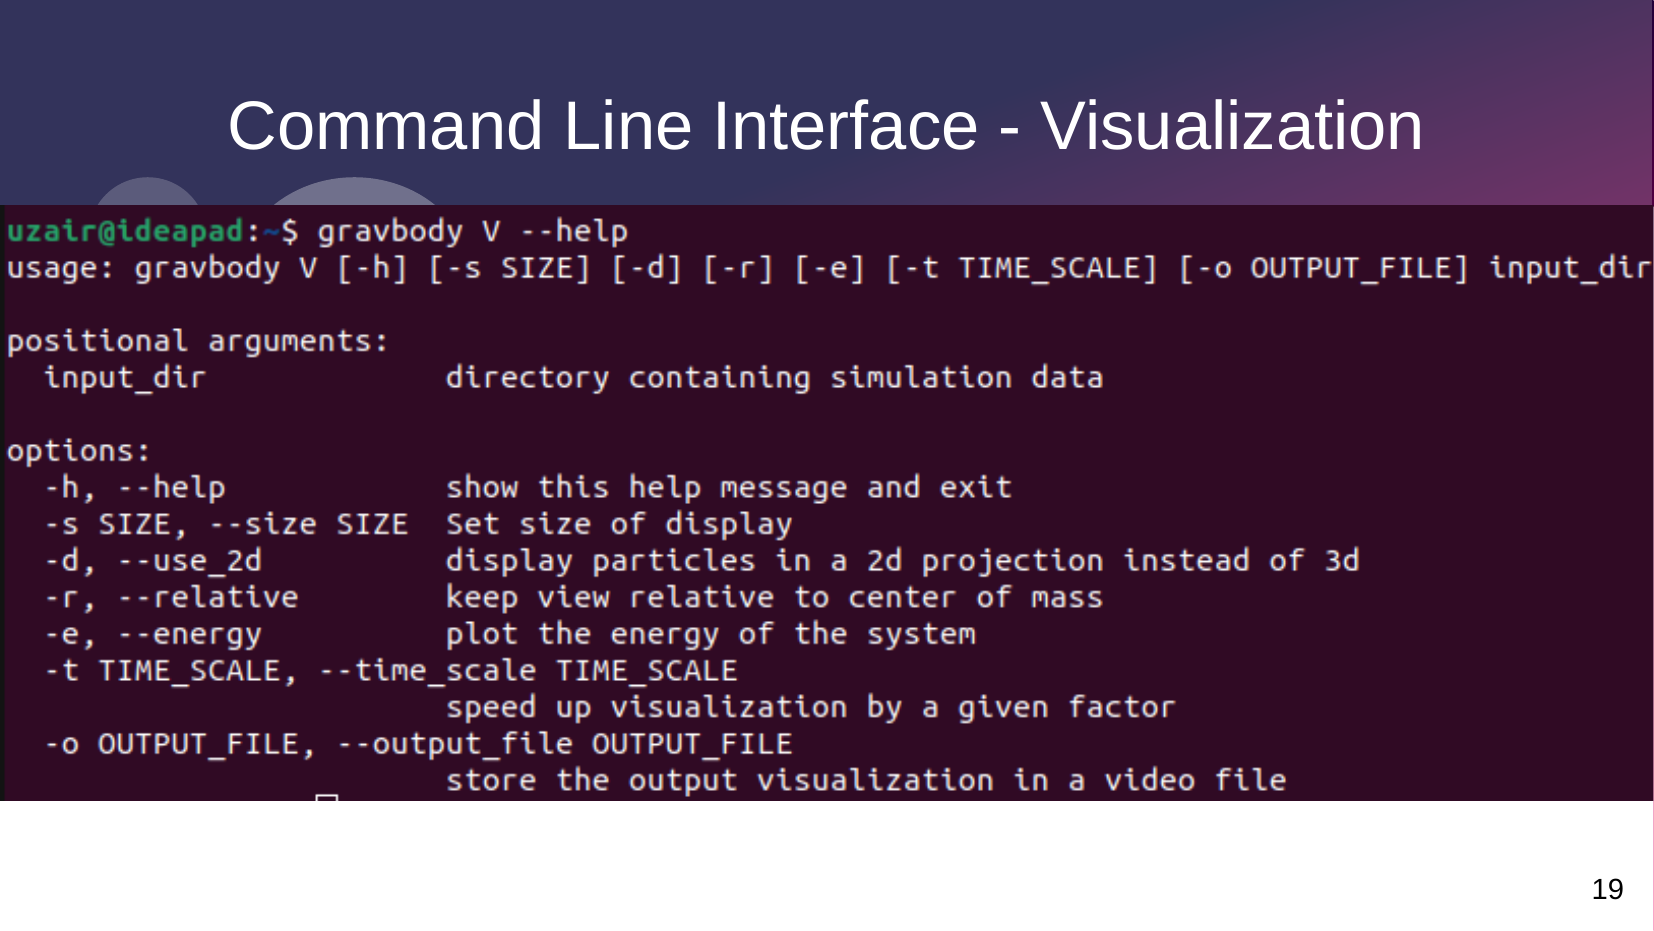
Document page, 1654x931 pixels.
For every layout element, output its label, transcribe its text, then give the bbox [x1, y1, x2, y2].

picture [0, 205, 1654, 801]
title Command Line Interface - Visualization [88, 44, 1565, 205]
